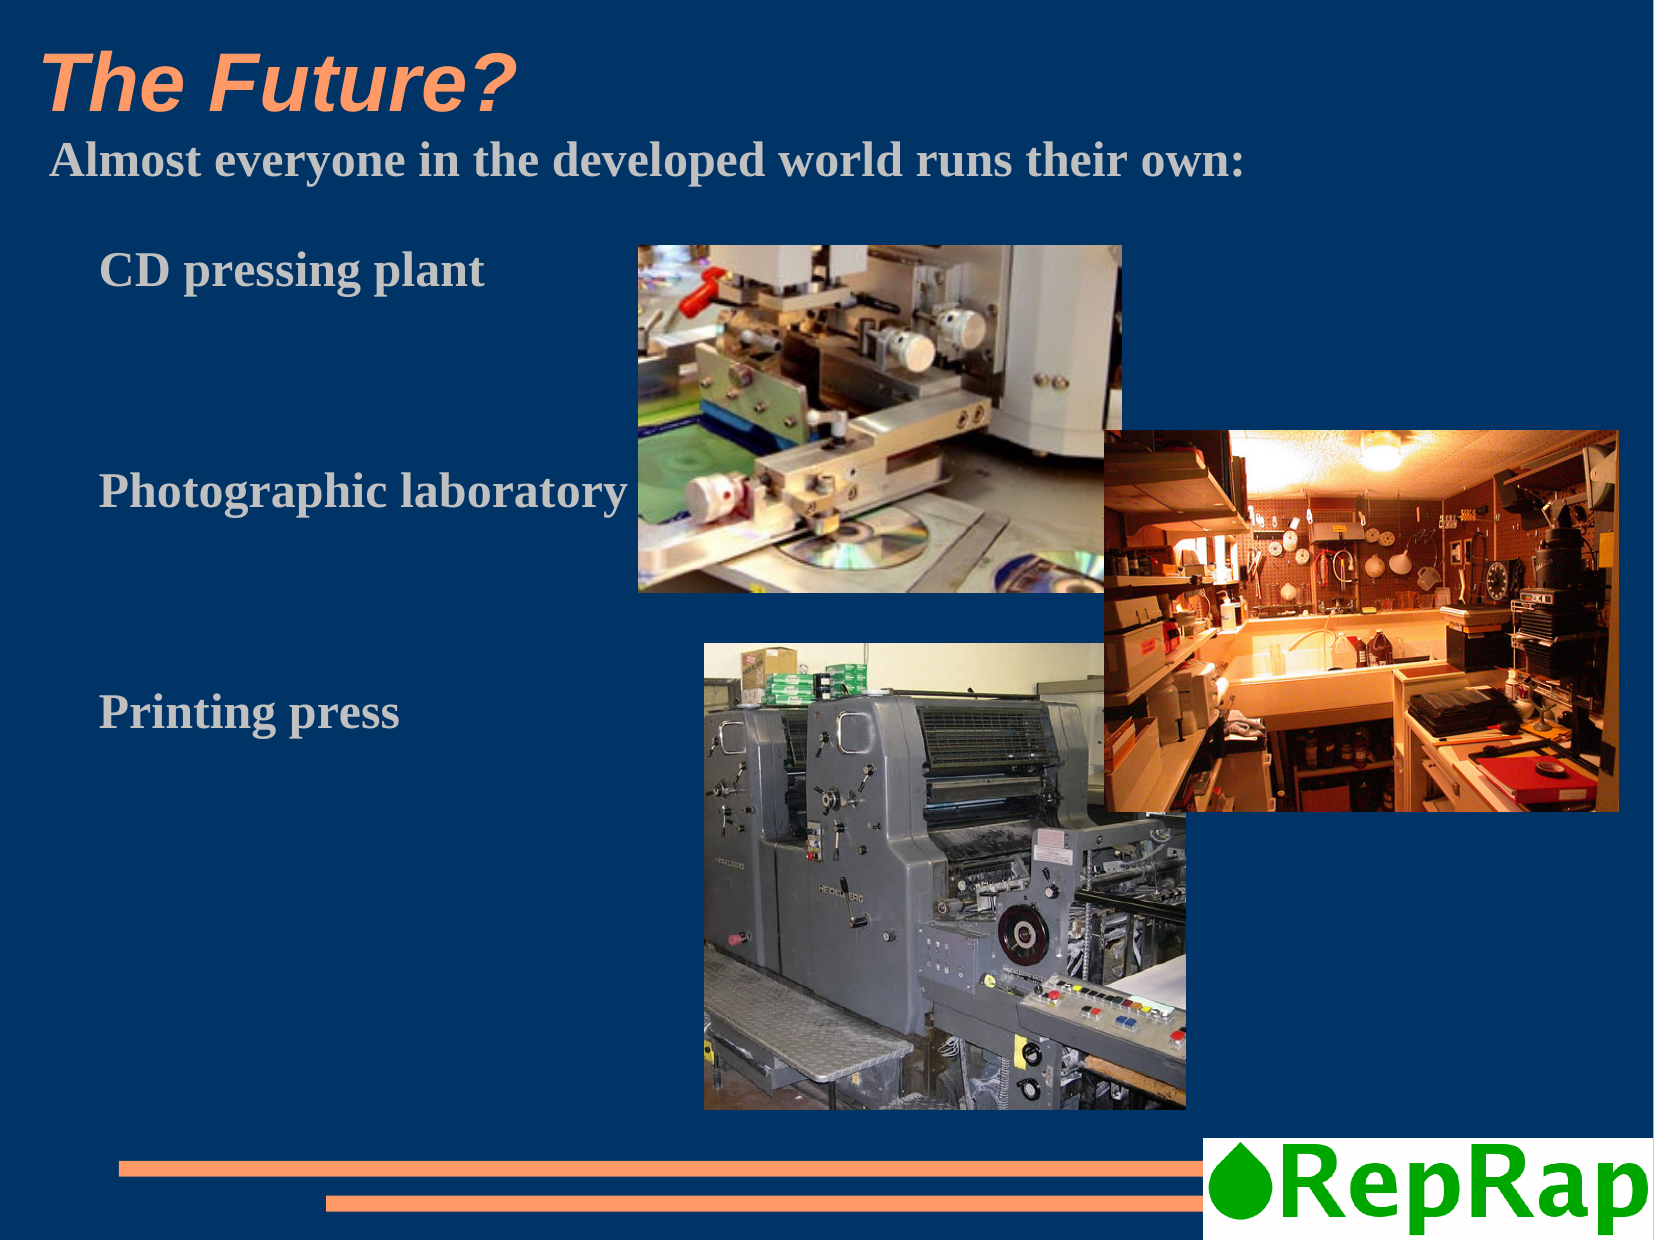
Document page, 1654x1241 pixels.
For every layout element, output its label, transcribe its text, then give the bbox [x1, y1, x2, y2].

text_box Almost everyone in the developed world runs their own: CD pressing plant Photographic laboratory Printing press [48, 20, 1297, 1241]
picture [1203, 1138, 1654, 1241]
title The Future? [37, 0, 1532, 187]
picture [638, 245, 1619, 1110]
